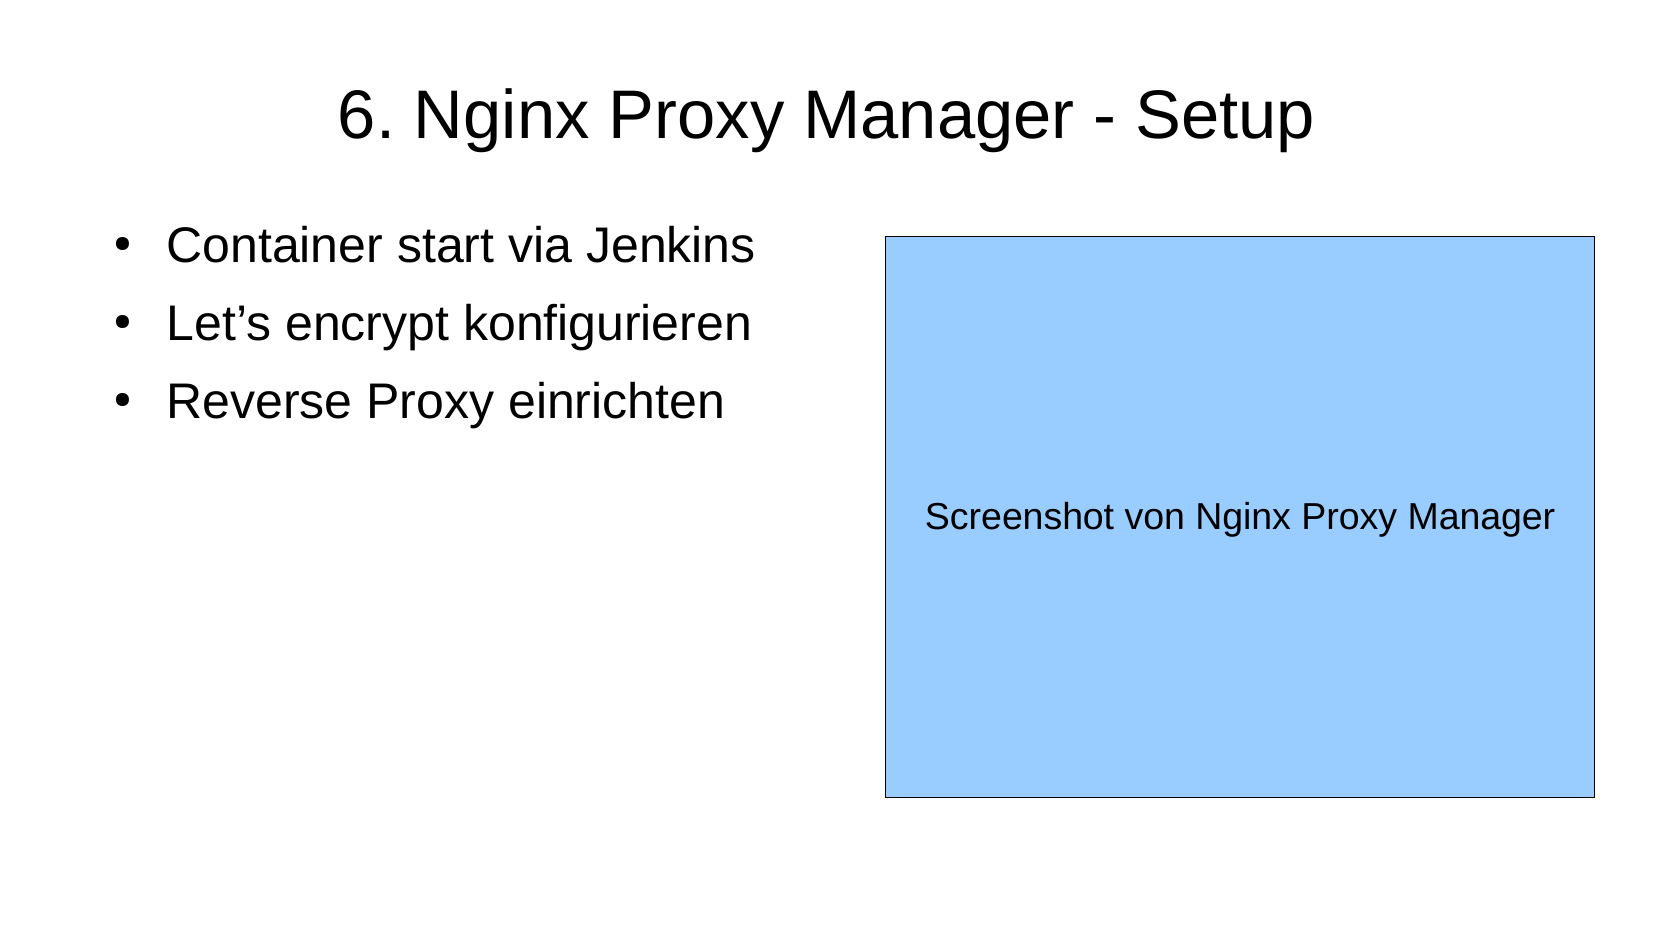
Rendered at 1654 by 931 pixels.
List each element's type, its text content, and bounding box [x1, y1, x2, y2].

title 6. Nginx Proxy Manager - Setup [82, 37, 1571, 193]
list Container start via Jenkins Let’s encrypt konfigurieren Reverse Proxy einrichten [82, 217, 1571, 574]
text_box Screenshot von Nginx Proxy Manager [885, 236, 1595, 798]
